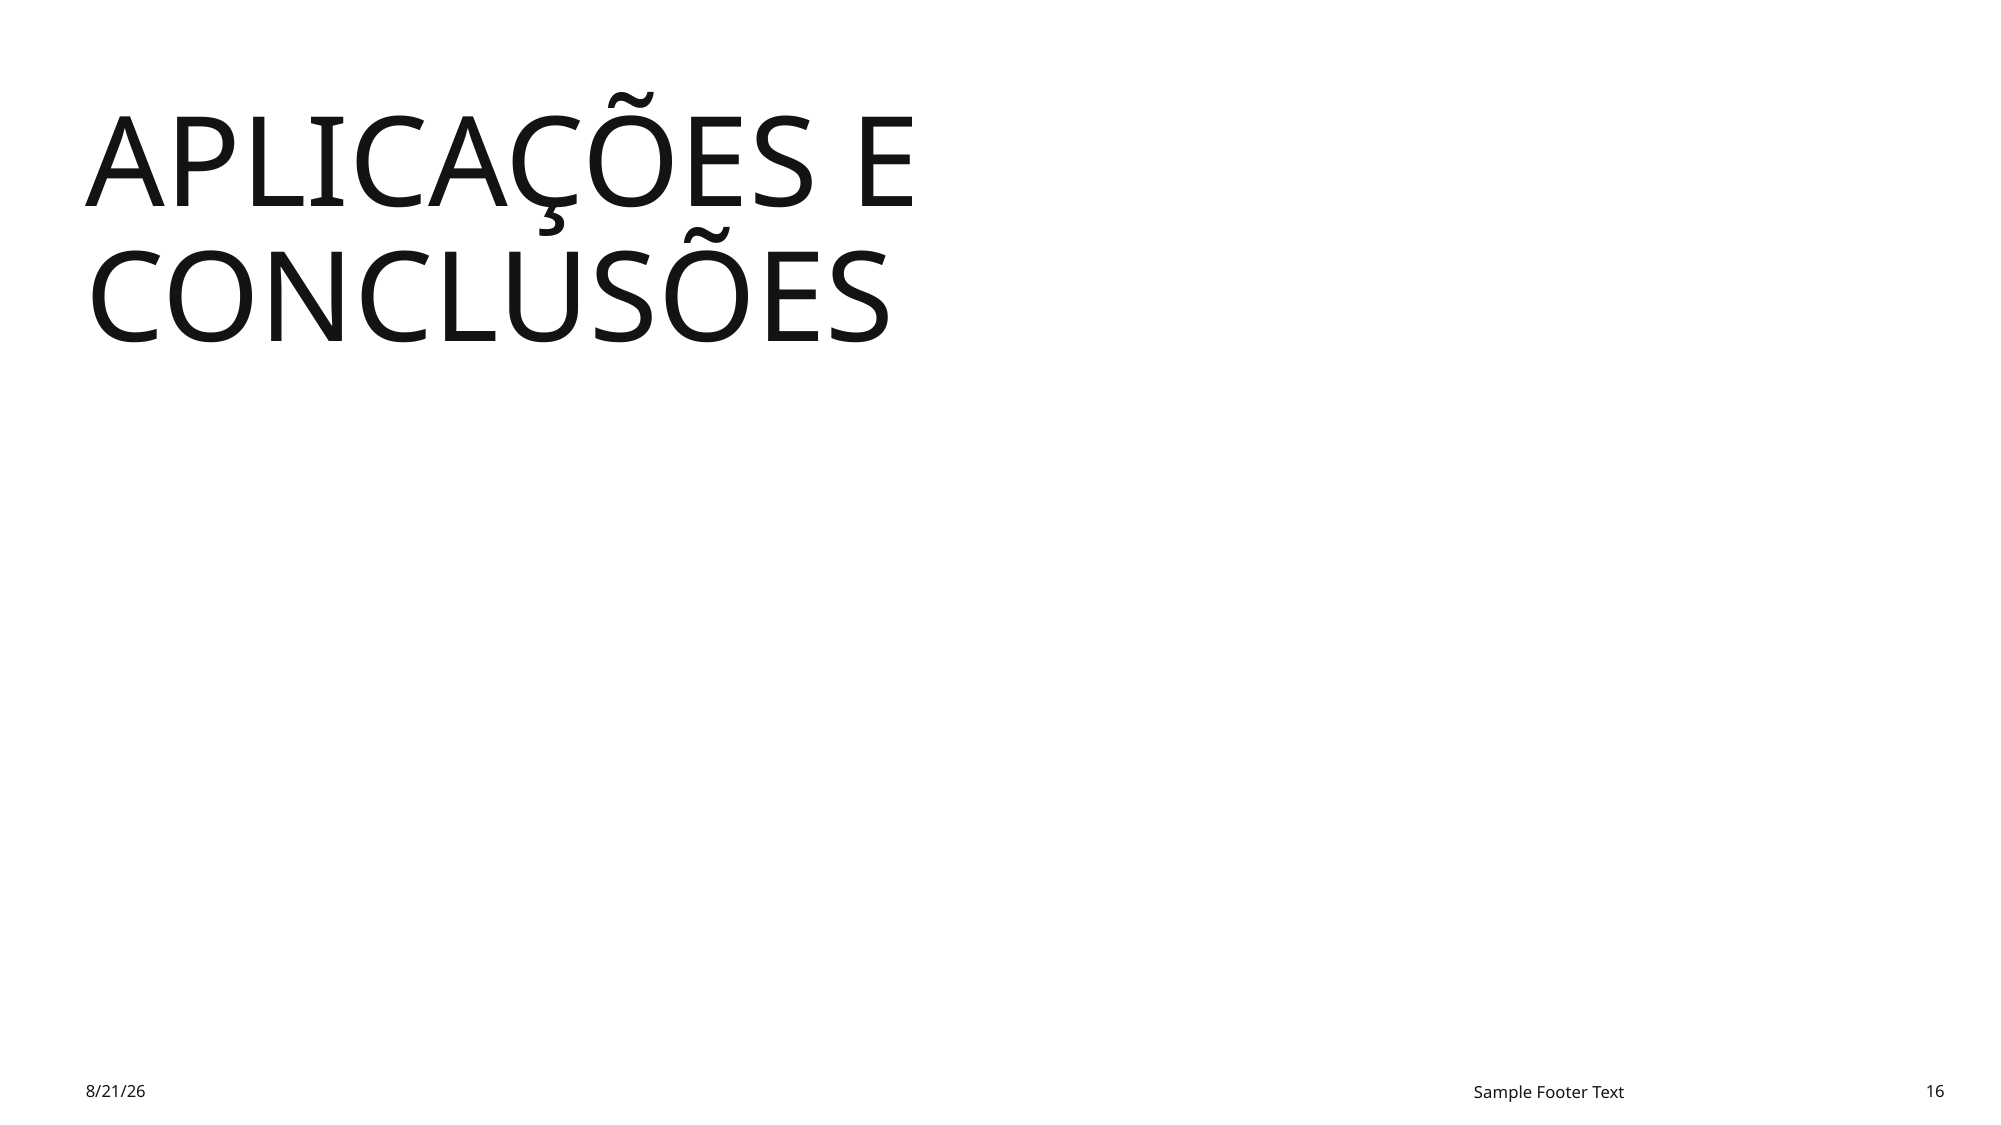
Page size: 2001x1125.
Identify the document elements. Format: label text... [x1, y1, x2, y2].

text_box 12/2/25 [70, 1064, 537, 1120]
title Aplicações e conclusões [70, 90, 1370, 749]
text_box Sample Footer Text [1458, 1064, 1896, 1120]
text_box [1910, 1064, 1986, 1120]
